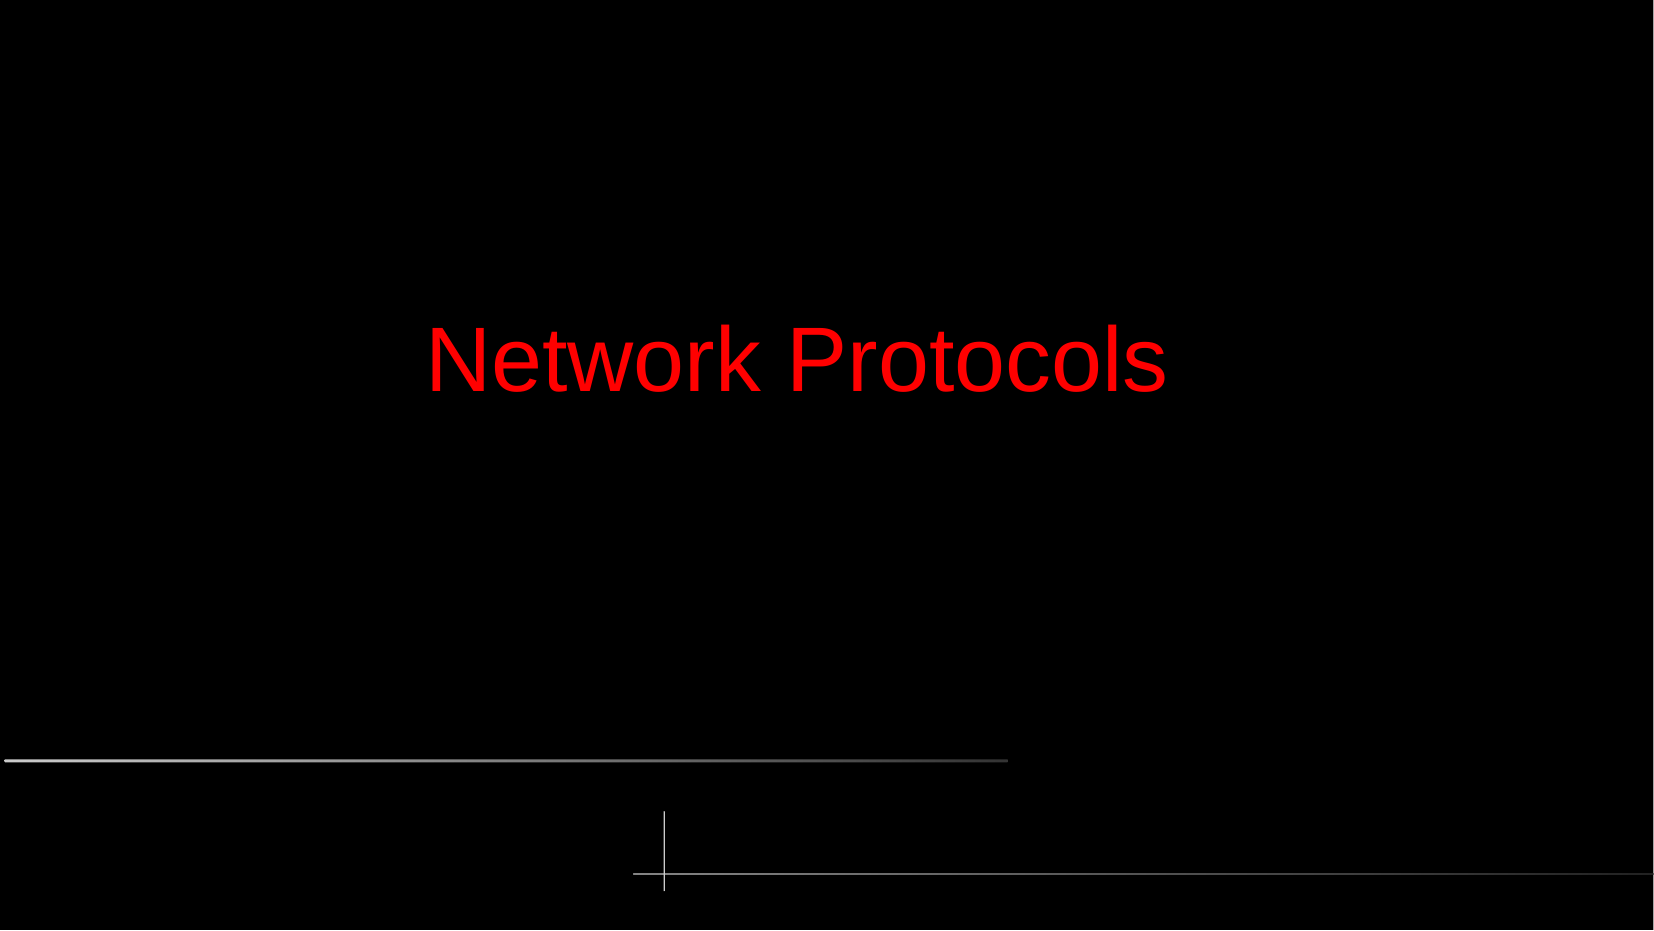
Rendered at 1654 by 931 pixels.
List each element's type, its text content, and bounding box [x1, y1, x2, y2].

title Network Protocols [59, 305, 1536, 414]
